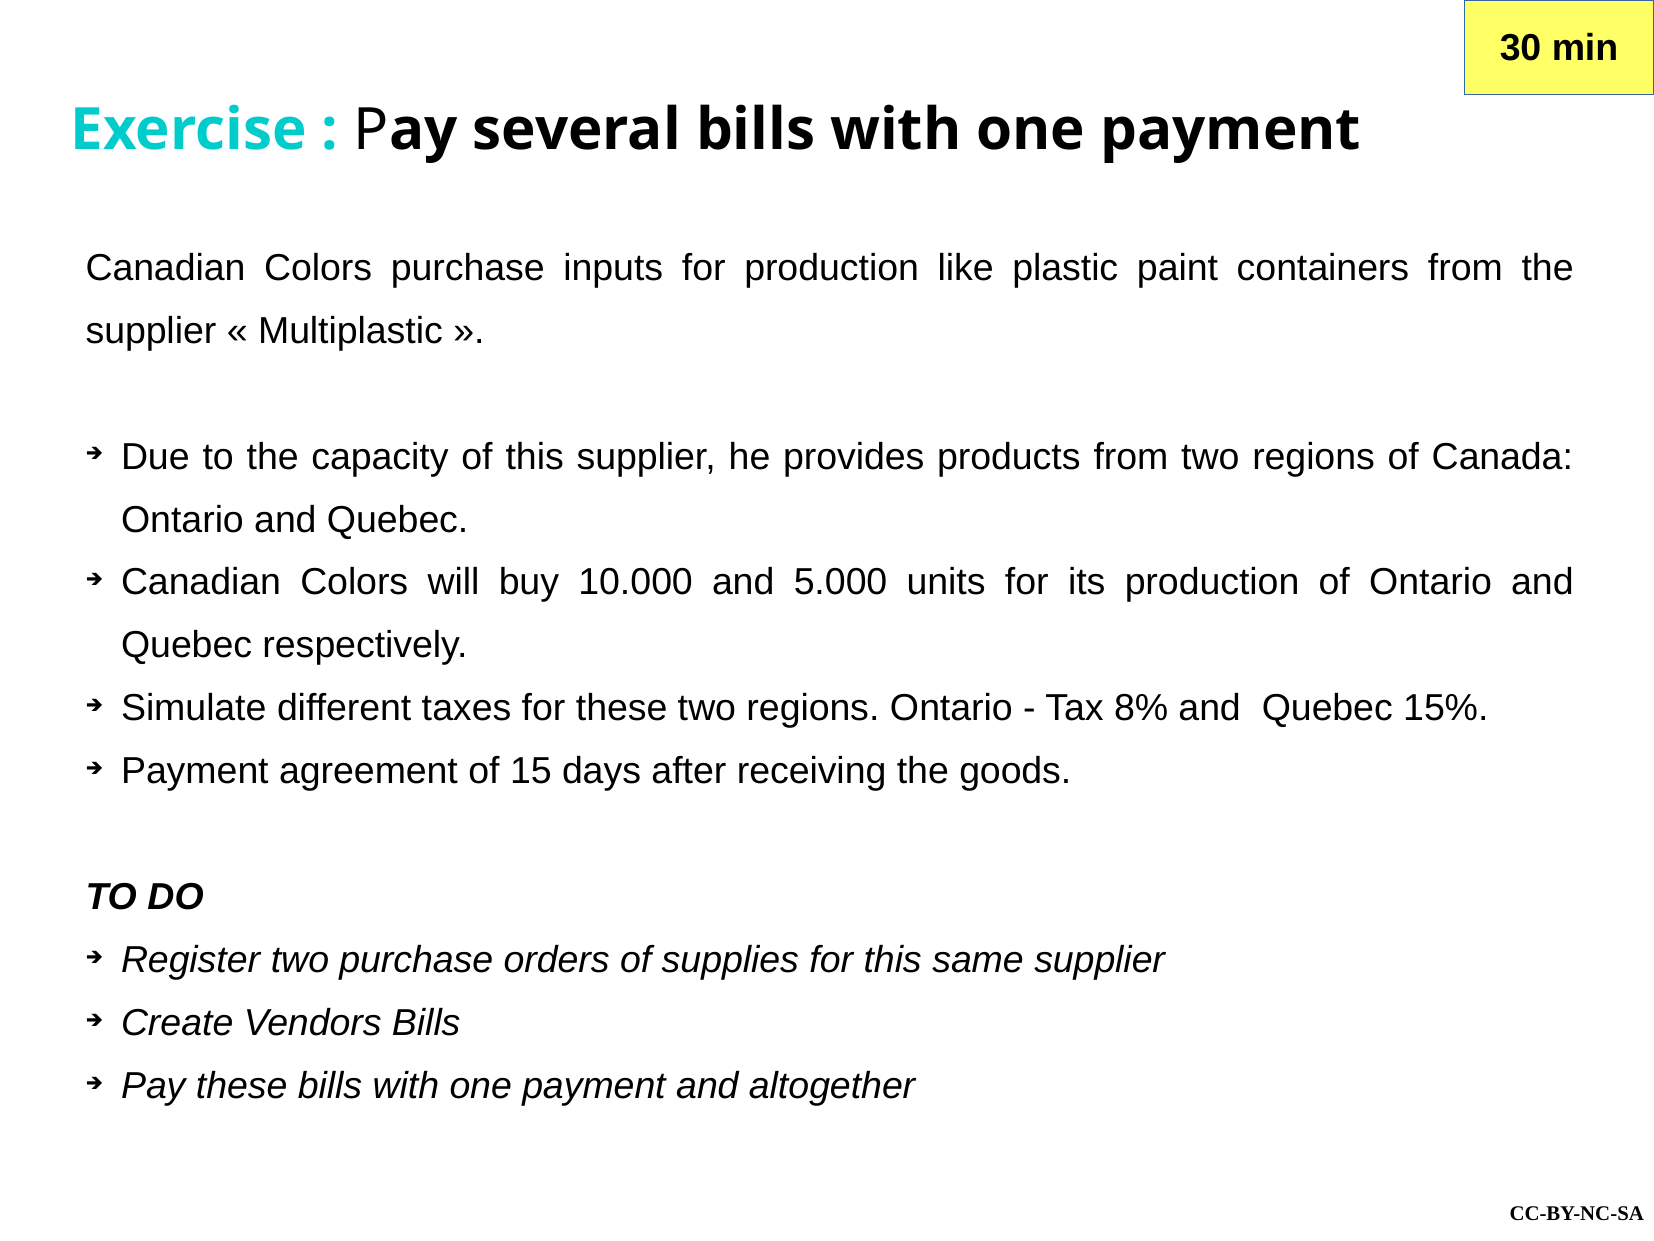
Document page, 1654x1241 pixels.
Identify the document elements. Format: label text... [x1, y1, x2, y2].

text_box Canadian Colors purchase inputs for production like plastic paint containers from the supplier « Multiplastic ». Due to the capacity of this supplier, he provides products from two regions of Canada: Ontario and Quebec. Canadian Colors will buy 10.000 and 5.000 units for its production of Ontario and Quebec respectively. Simulate different taxes for these two regions. Ontario - Tax 8% and Quebec 15%. Payment agreement of 15 days after receiving the goods. TO DO Register two purchase orders of supplies for this same supplier Create Vendors Bills Pay these bills with one payment and altogether [70, 217, 1589, 1241]
text_box 30 min [1464, 0, 1654, 95]
title Exercise : Pay several bills with one payment [70, 23, 1560, 217]
